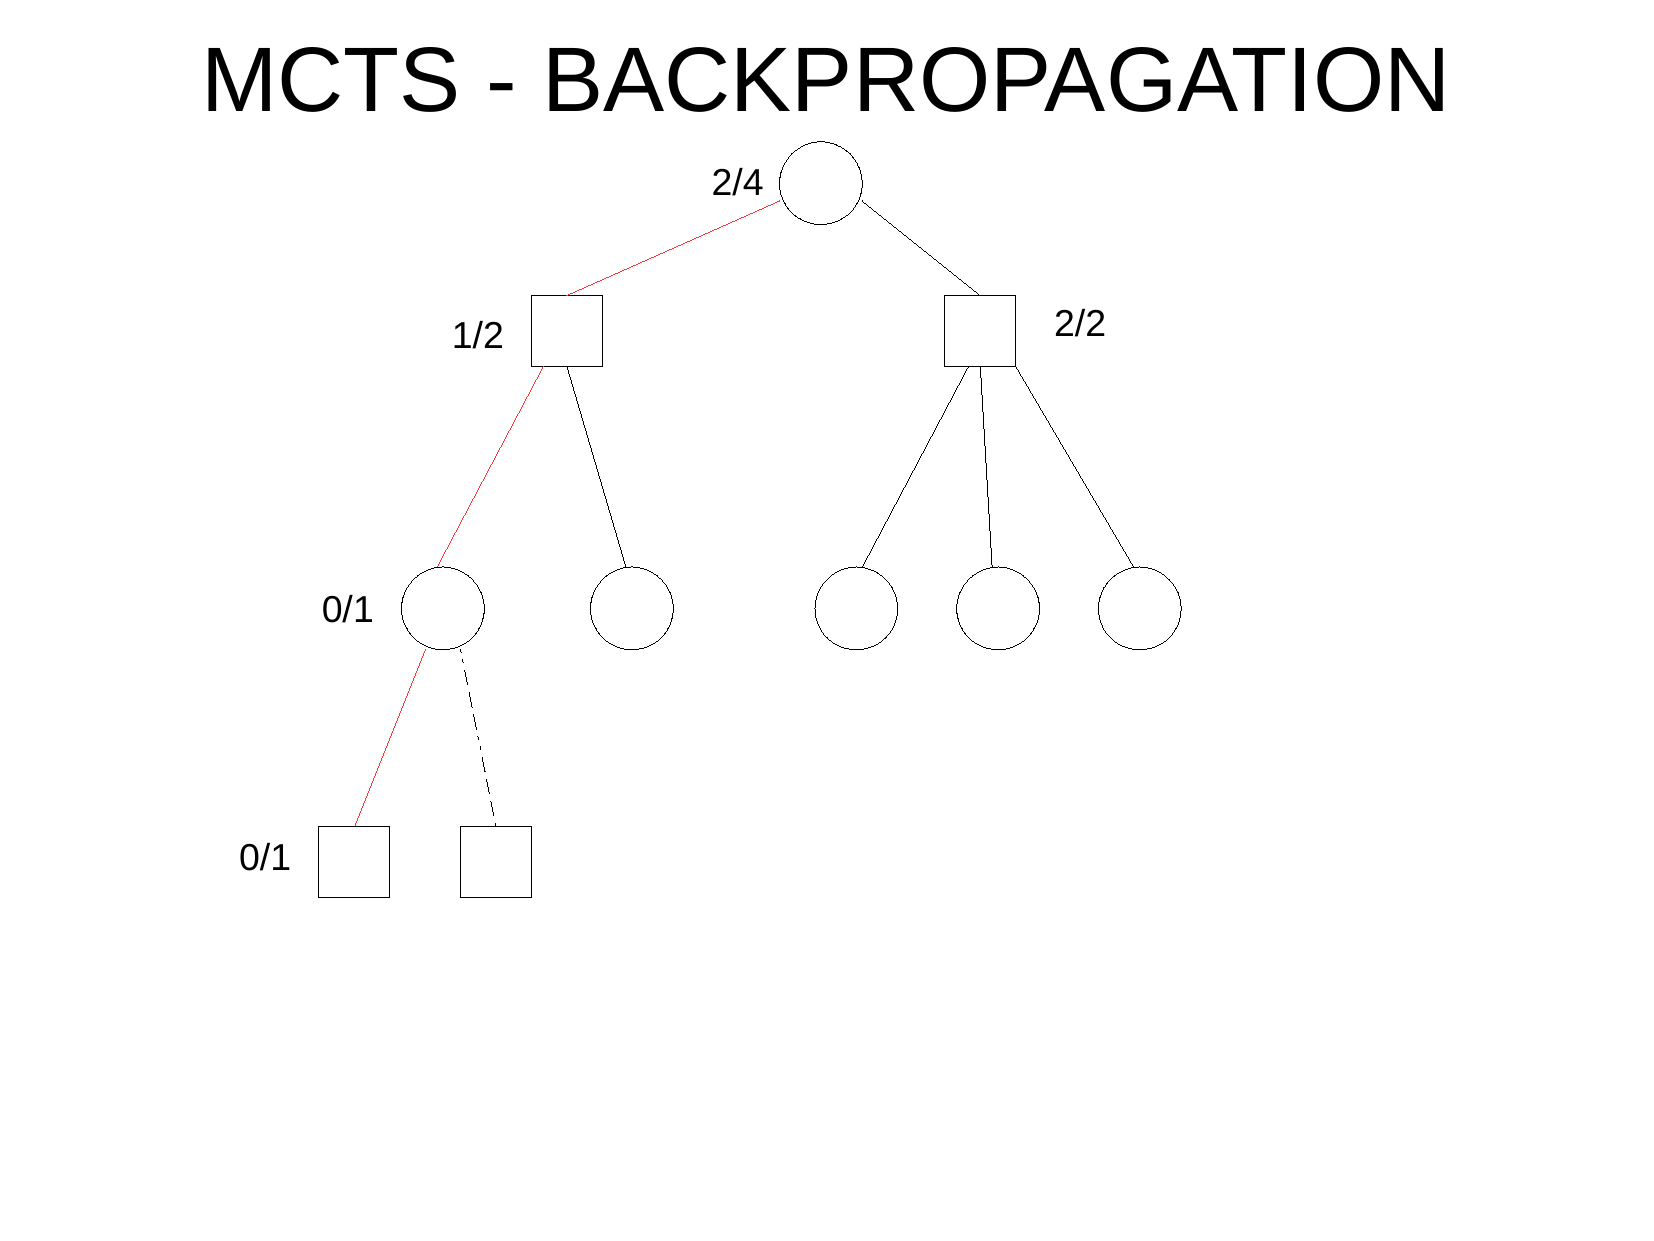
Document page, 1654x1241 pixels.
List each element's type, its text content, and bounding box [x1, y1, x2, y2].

text_box 2/2 [1039, 295, 1123, 353]
title MCTS - BACKPROPAGATION [82, 0, 1571, 184]
text_box 0/1 [224, 829, 308, 886]
text_box 1/2 [437, 307, 520, 364]
text_box 2/4 [696, 153, 780, 211]
text_box 0/1 [307, 580, 390, 638]
